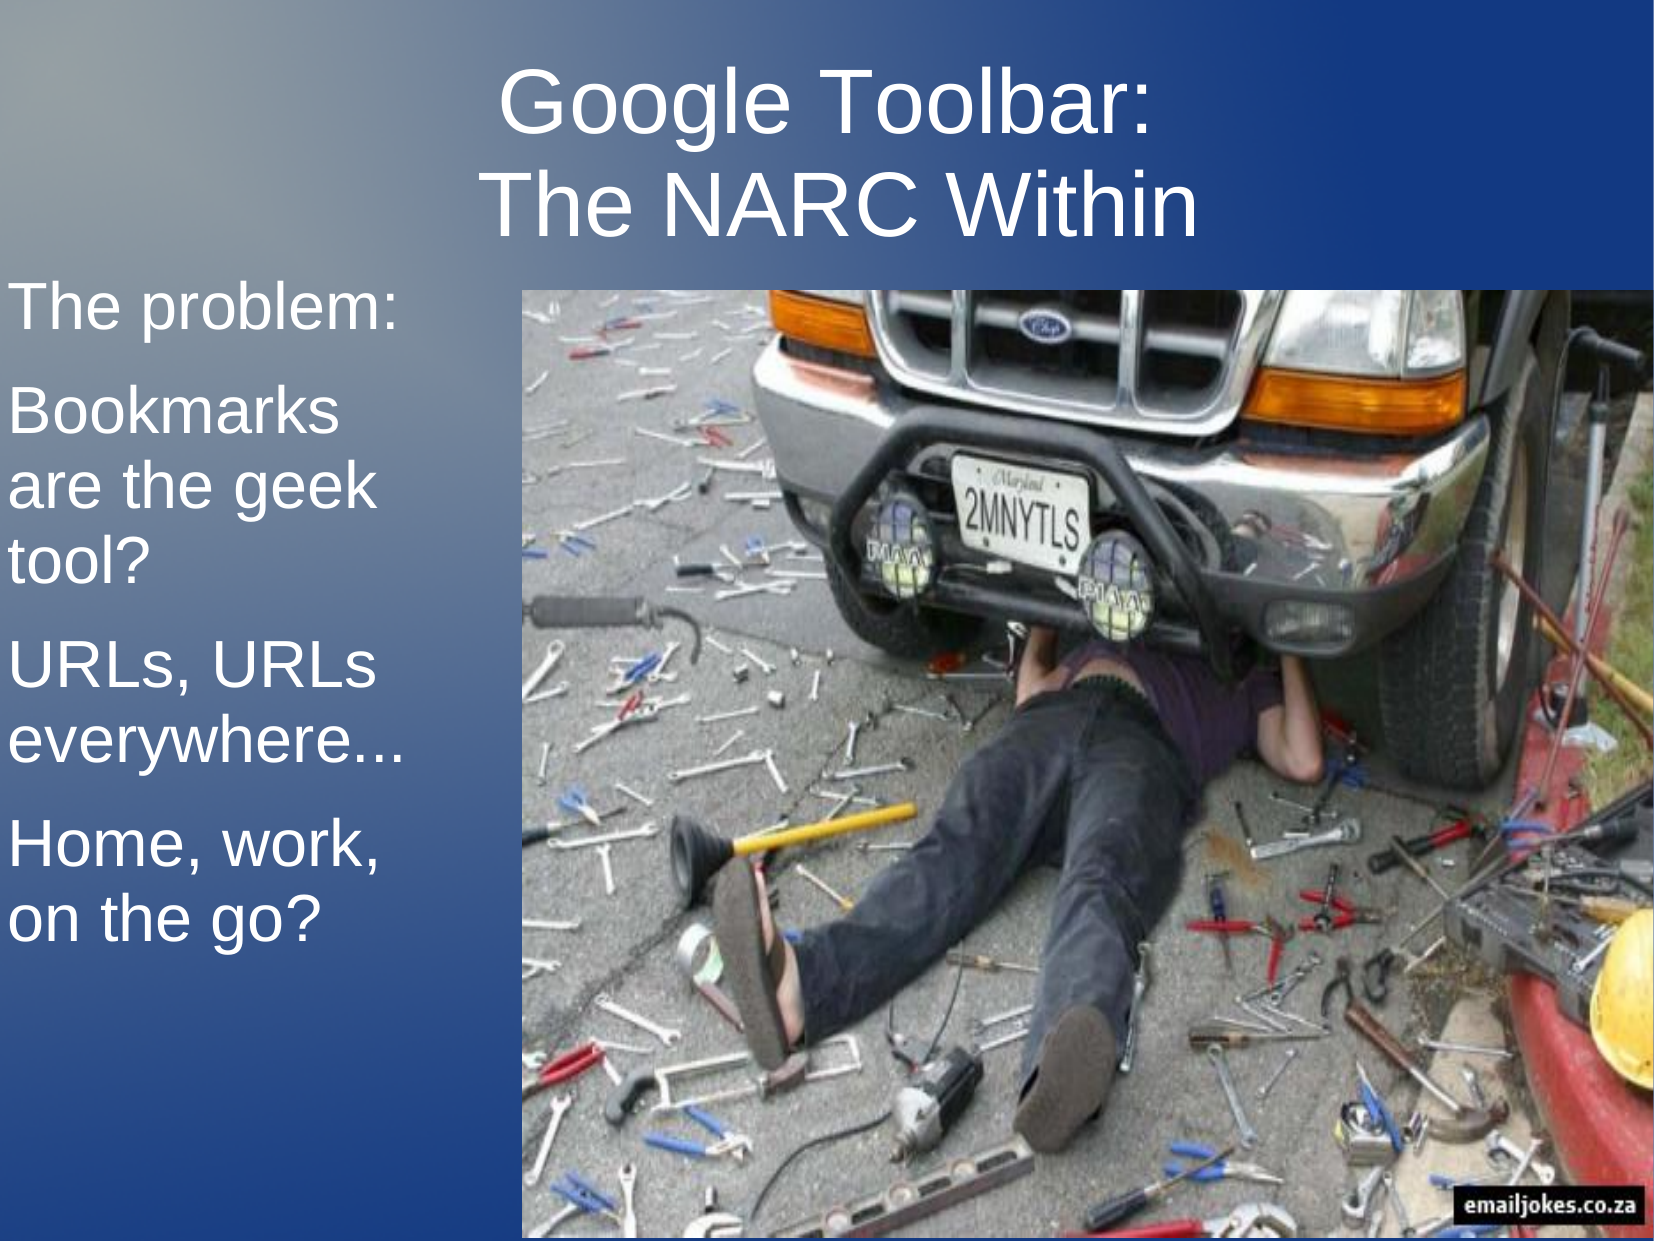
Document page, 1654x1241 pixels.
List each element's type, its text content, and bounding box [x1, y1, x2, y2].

picture [0, 0, 1654, 1241]
list The problem: Bookmarks are the geek tool? URLs, URLs everywhere... Home, work, on the go? [7, 268, 451, 1165]
title Google Toolbar: The NARC Within [82, 49, 1571, 257]
